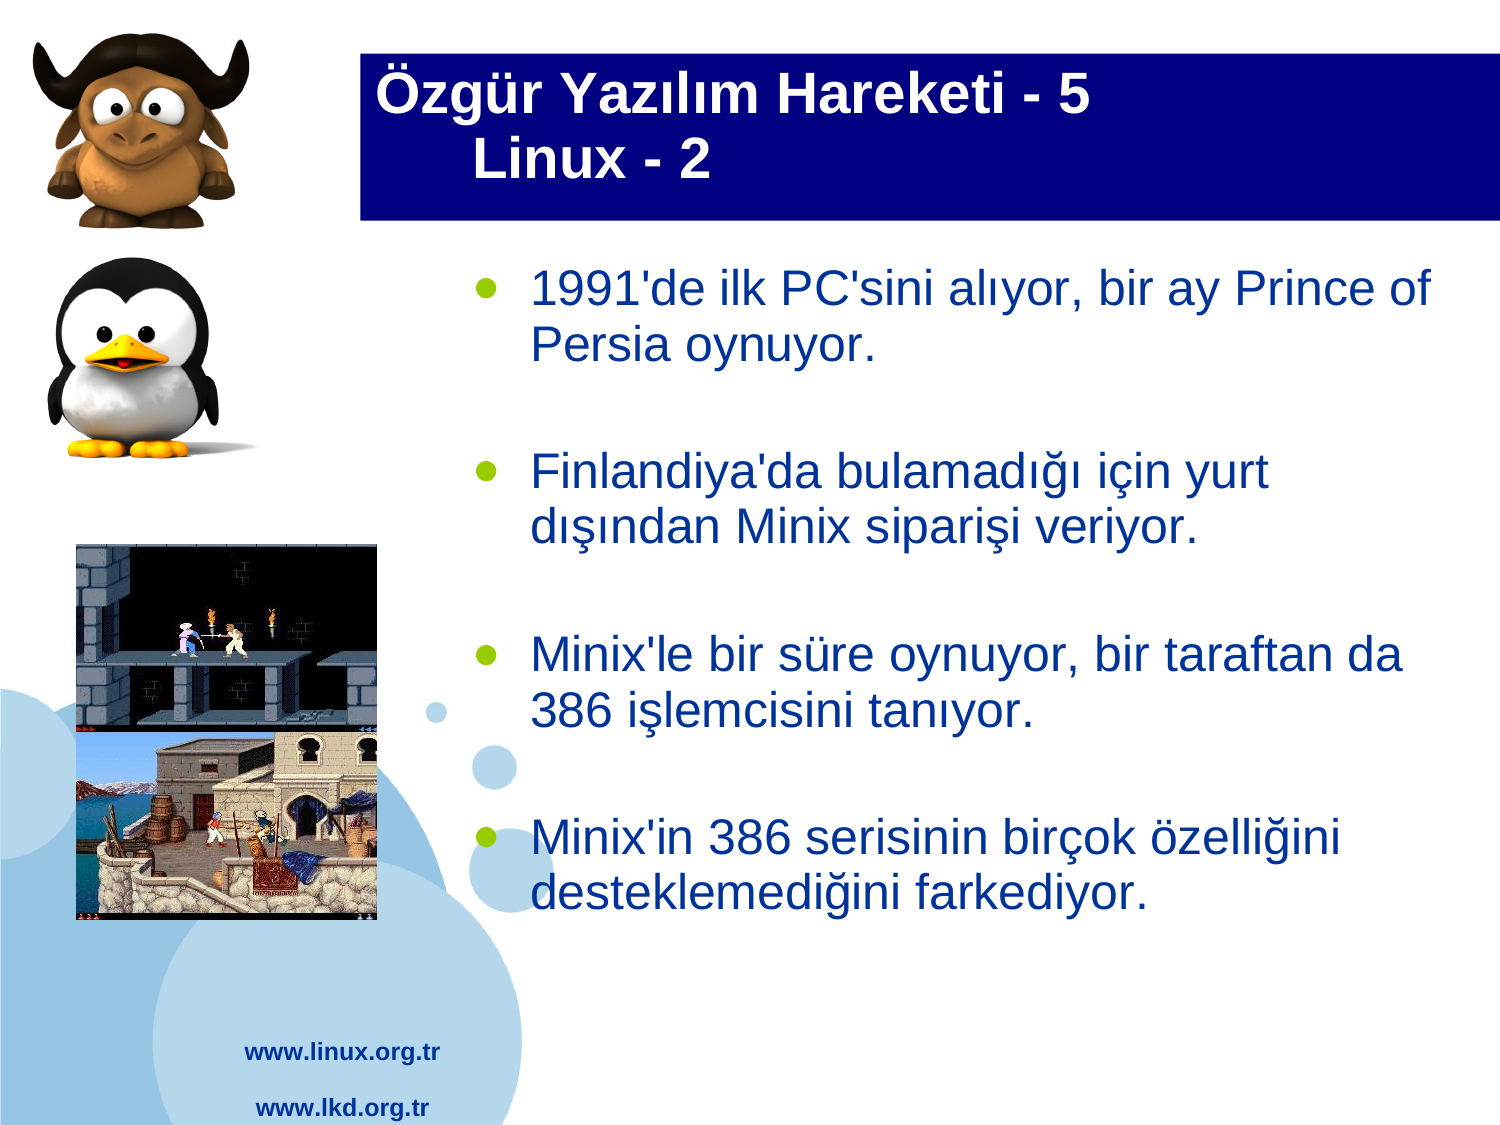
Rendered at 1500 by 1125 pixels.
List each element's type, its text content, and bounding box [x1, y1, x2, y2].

title Özgür Yazılım Hareketi - 5 Linux - 2 [360, 53, 1500, 221]
picture [29, 29, 255, 242]
picture [0, 544, 625, 1125]
picture [35, 247, 261, 473]
list 1991'de ilk PC'sini alıyor, bir ay Prince of Persia oynuyor. Finlandiya'da bulamadığı için yurt dışından Minix siparişi veriyor. Minix'le bir süre oynuyor, bir taraftan da 386 işlemcisini tanıyor. Minix'in 386 serisinin birçok özelliğini desteklemediğini farkediyor. [459, 252, 1471, 929]
